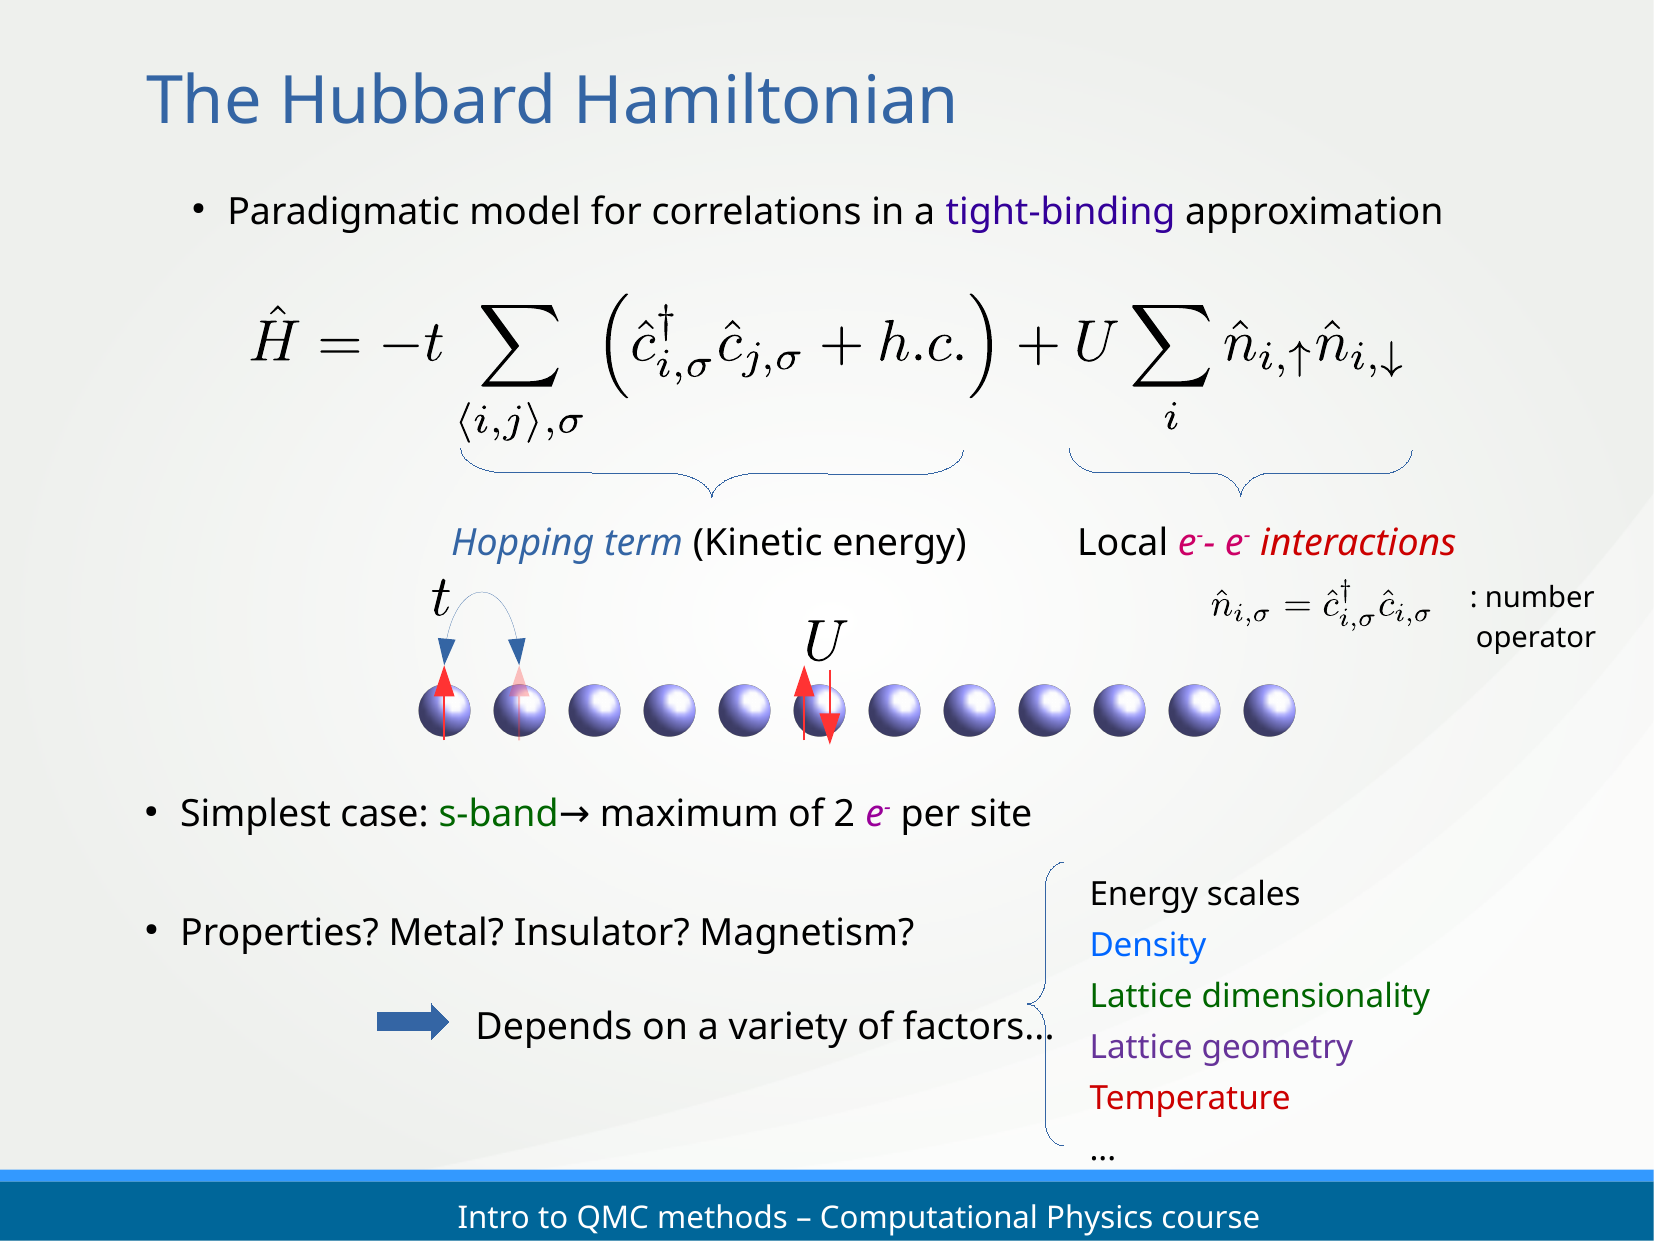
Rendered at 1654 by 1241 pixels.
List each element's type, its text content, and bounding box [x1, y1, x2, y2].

text_box [1210, 579, 1432, 632]
text_box [803, 620, 850, 662]
text_box [430, 578, 452, 616]
text_box [248, 293, 1404, 443]
text_box [377, 1003, 449, 1040]
text_box Paradigmatic model for correlations in a tight-binding approximation [177, 177, 1409, 235]
text_box Energy scales Density Lattice dimensionality Lattice geometry Temperature ... [1074, 862, 1437, 1180]
text_box Simplest case: s-band→ maximum of 2 e- per site [129, 779, 1011, 837]
text_box : number operator [1453, 569, 1608, 651]
picture [0, 0, 1654, 1169]
text_box Properties? Metal? Insulator? Magnetism? [130, 897, 899, 955]
text_box The Hubbard Hamiltonian [95, 45, 992, 164]
text_box Depends on a variety of factors... [460, 992, 1059, 1050]
text_box Hopping term (Kinetic energy) [436, 507, 970, 565]
text_box Local e-- e- interactions [1062, 507, 1473, 565]
